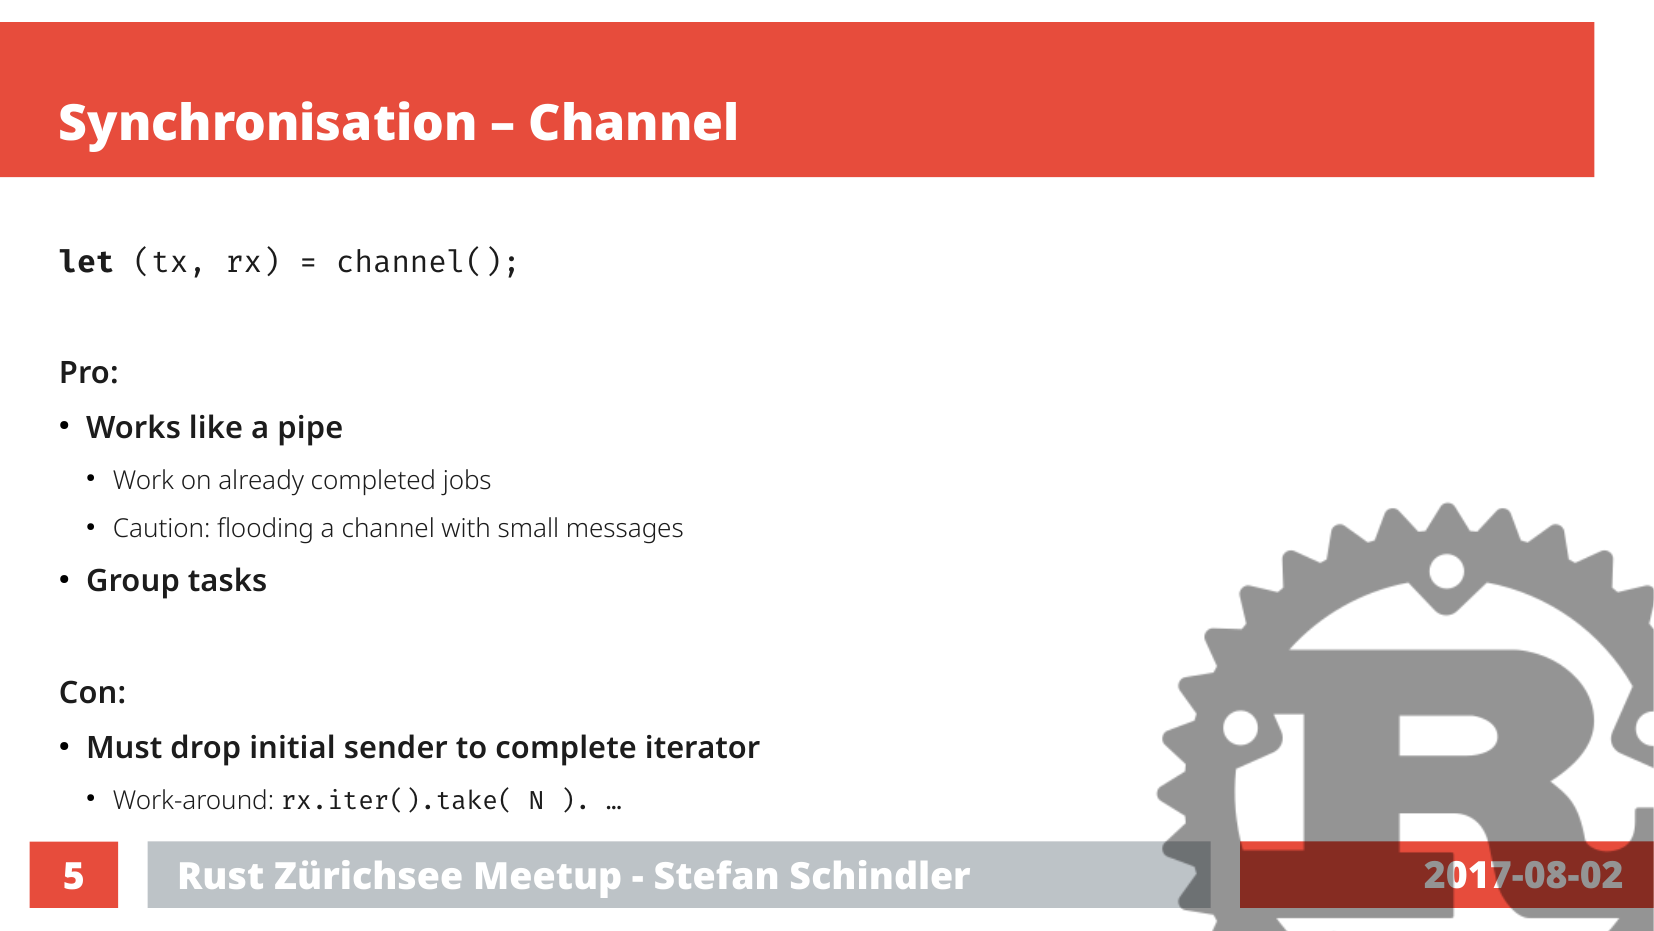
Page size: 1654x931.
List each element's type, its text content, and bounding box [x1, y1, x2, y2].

picture [1053, 399, 1654, 931]
title Synchronisation – Channel [59, 44, 1595, 156]
list let (tx, rx) = channel(); Pro: Works like a pipe Work on already completed jobs Caution: flooding a channel with small messages Group tasks Con: Must drop initial sender to complete iterator Work-around: rx.iter().take( N ). … [59, 243, 1565, 820]
